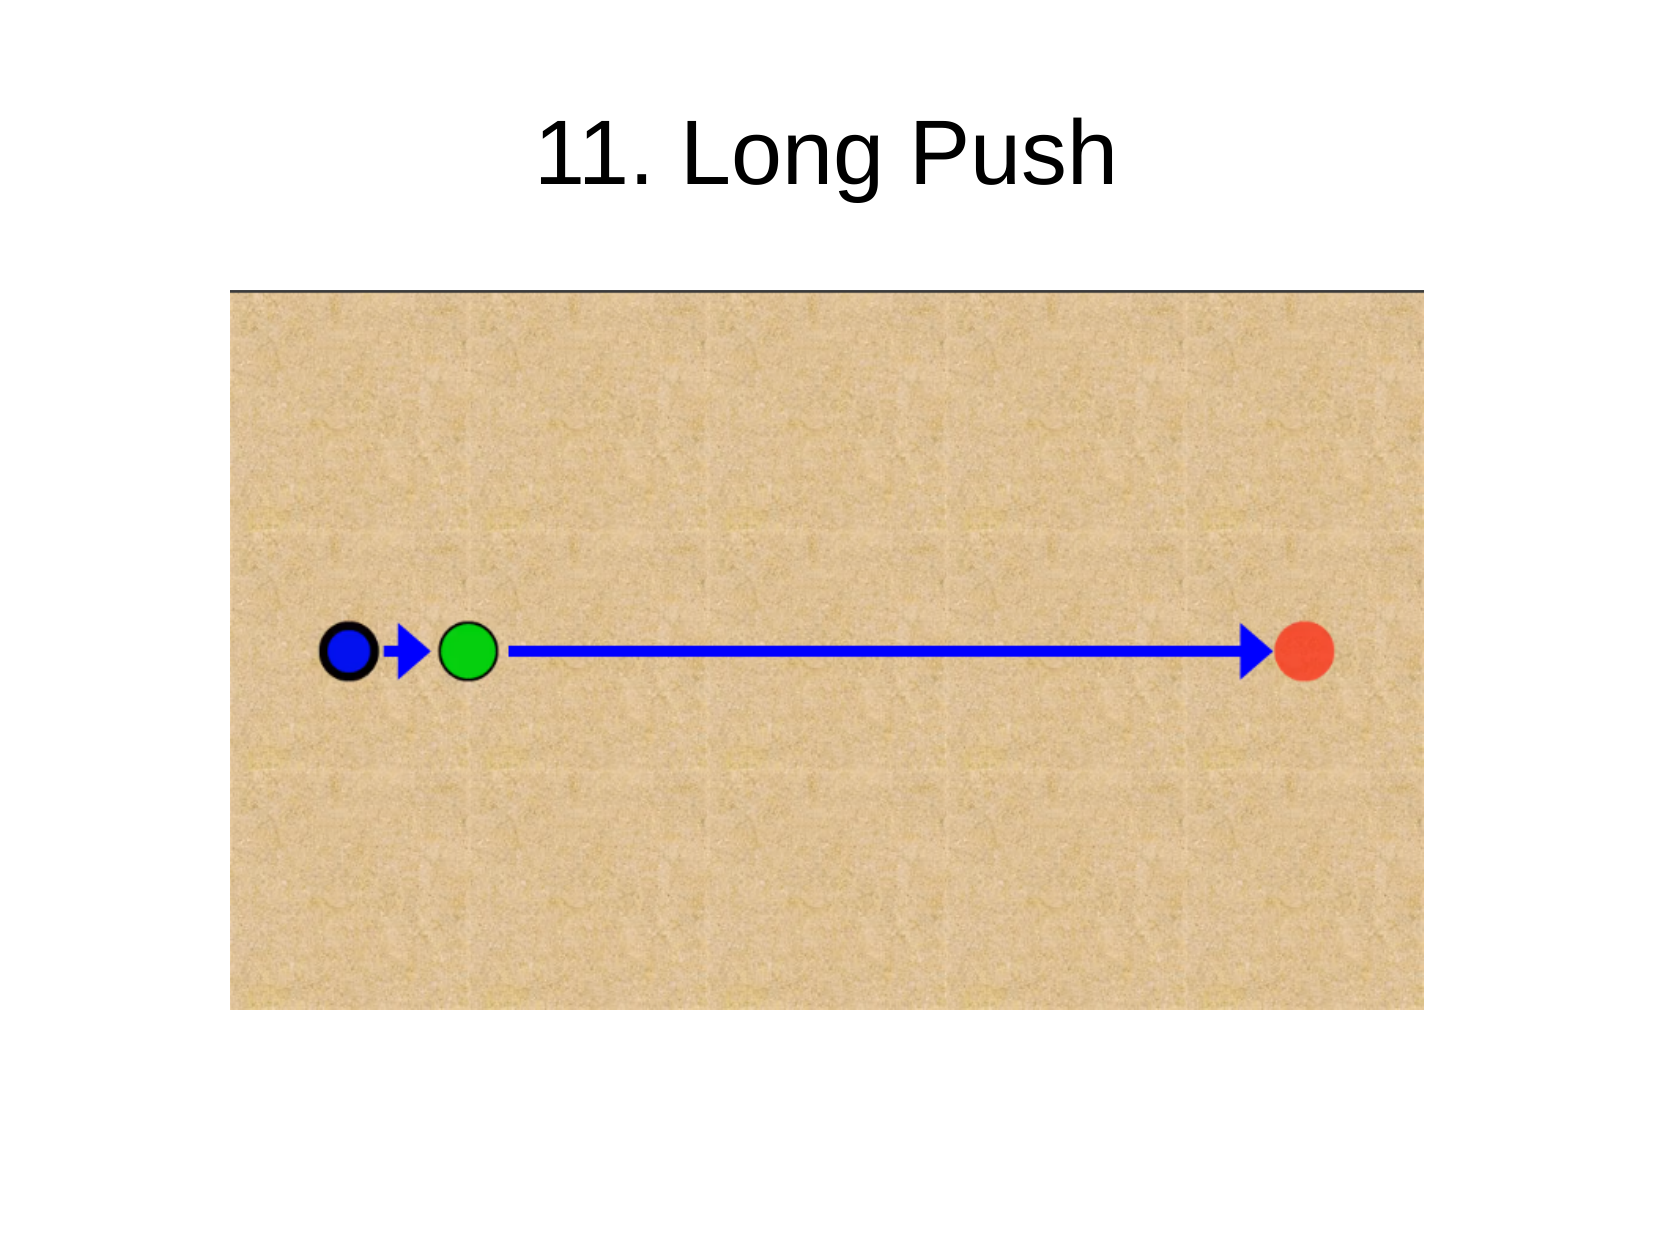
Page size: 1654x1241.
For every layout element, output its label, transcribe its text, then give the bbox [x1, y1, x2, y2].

title 11. Long Push [82, 49, 1571, 257]
picture [230, 290, 1424, 1010]
